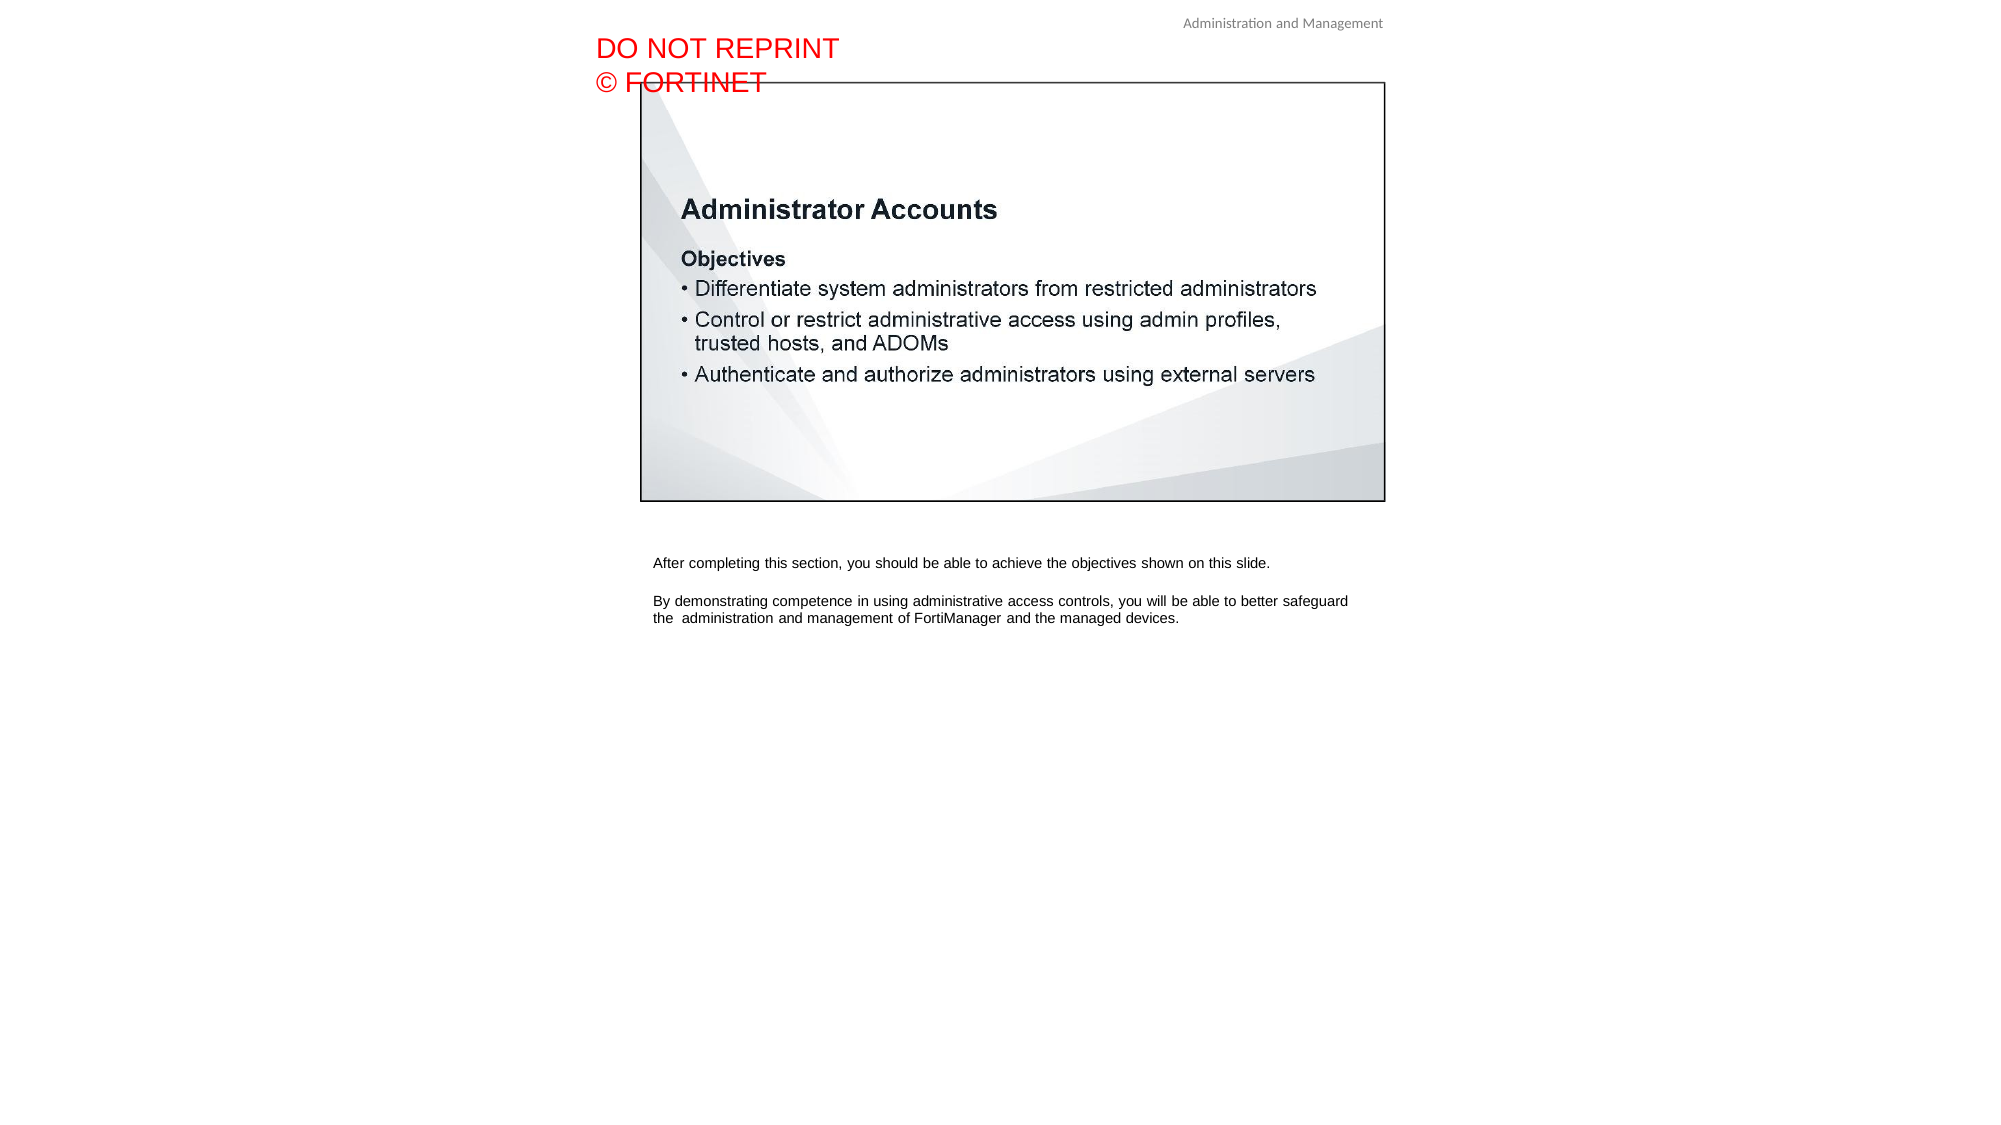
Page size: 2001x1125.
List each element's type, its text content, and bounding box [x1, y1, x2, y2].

text_box [640, 81, 1386, 502]
picture [642, 84, 1383, 500]
text_box After completing this section, you should be able to achieve the objectives shown on this slide. By demonstrating competence in using administrative access controls, you will be able to better safeguard the administration and management of FortiManager and the managed devices. [651, 552, 1374, 628]
text_box DO NOT REPRINT © FORTINET [594, 28, 841, 98]
text_box Administration and Management [1181, 11, 1386, 32]
